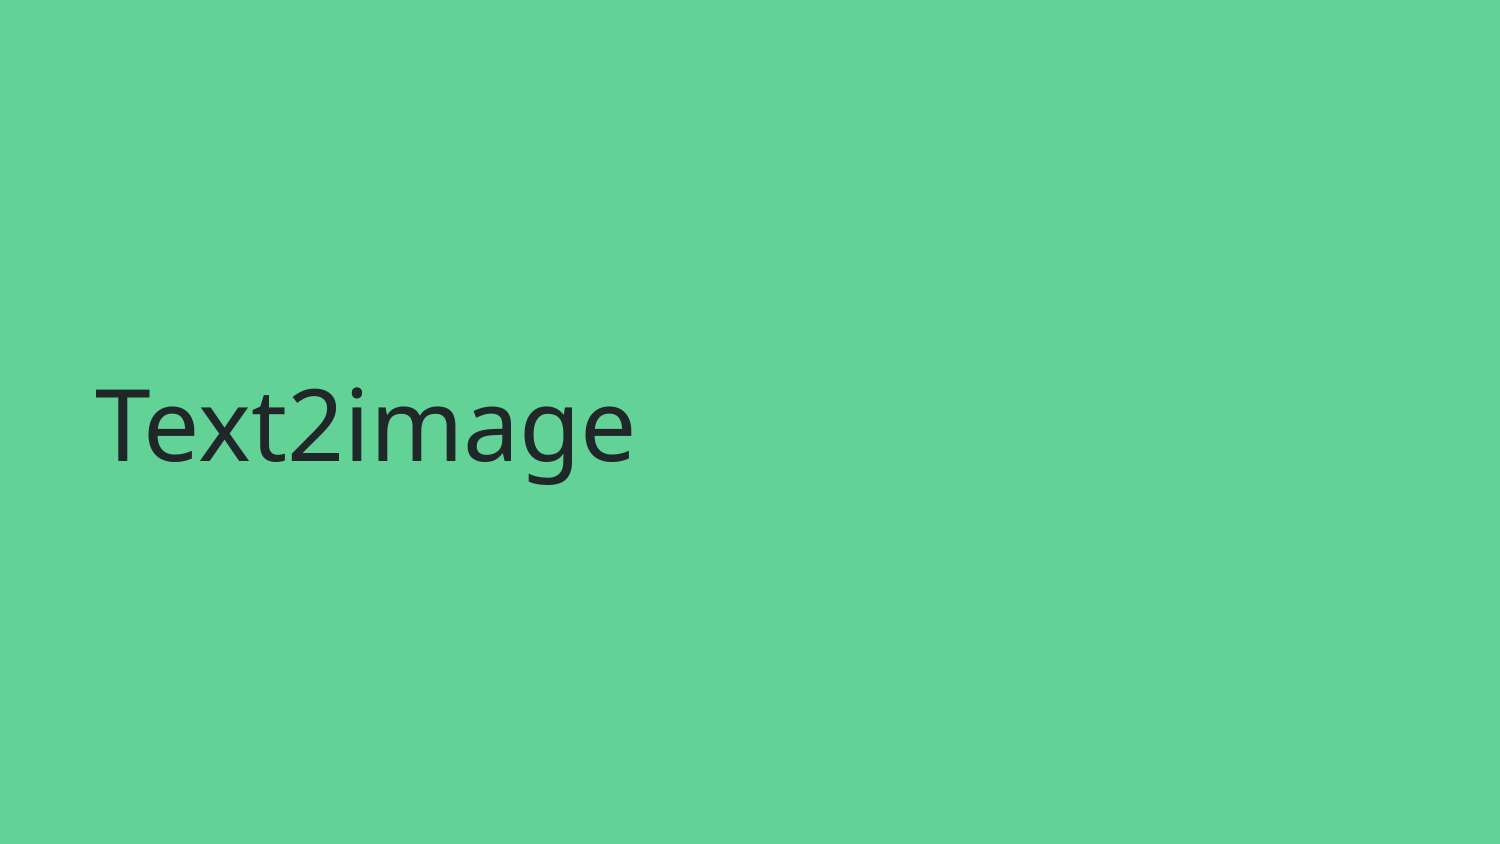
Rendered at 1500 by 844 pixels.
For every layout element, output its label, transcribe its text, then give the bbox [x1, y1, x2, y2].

title Text2image [80, 86, 1158, 758]
